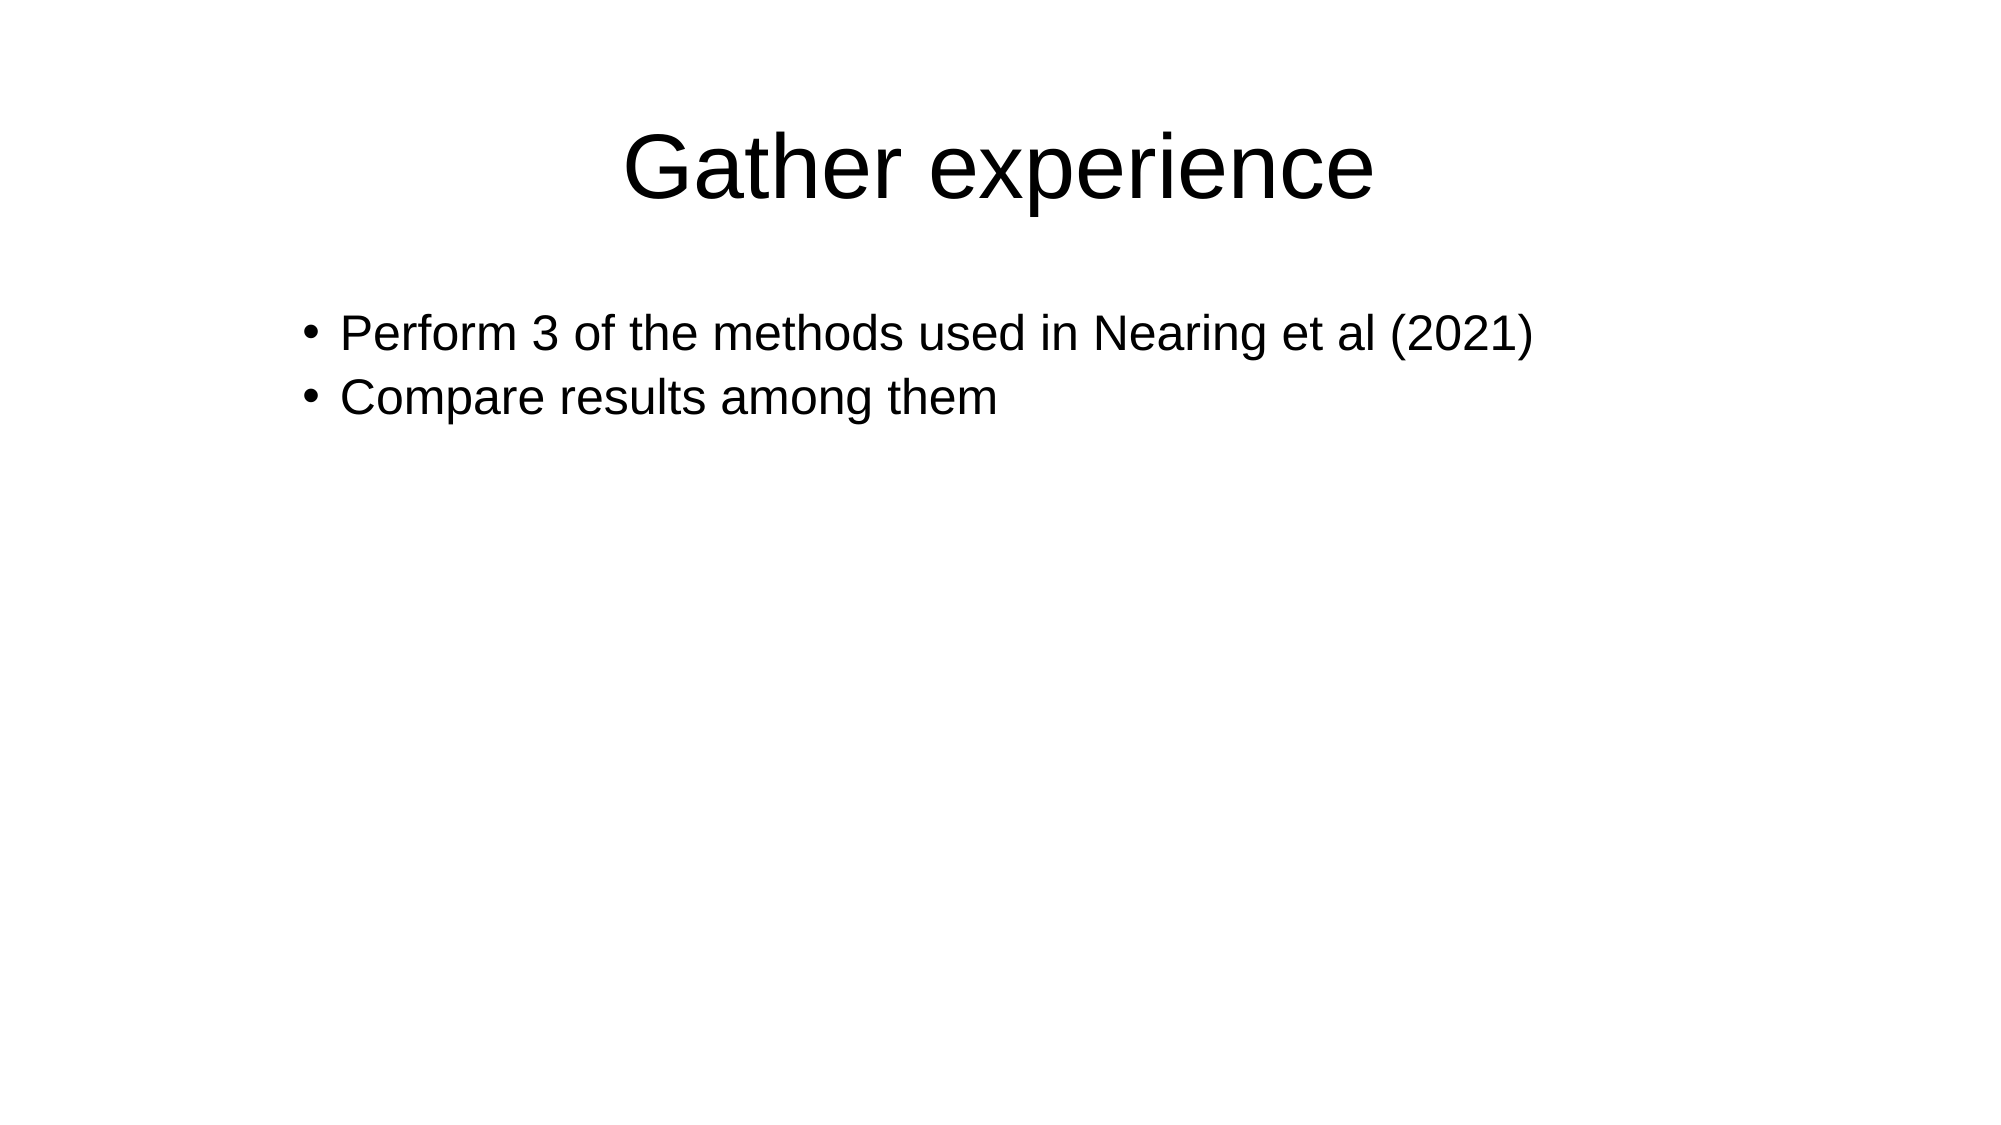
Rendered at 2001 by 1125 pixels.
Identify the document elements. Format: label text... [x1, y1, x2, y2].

title Gather experience [137, 59, 1863, 278]
list Perform 3 of the methods used in Nearing et al (2021) Compare results among them [137, 299, 1863, 1014]
